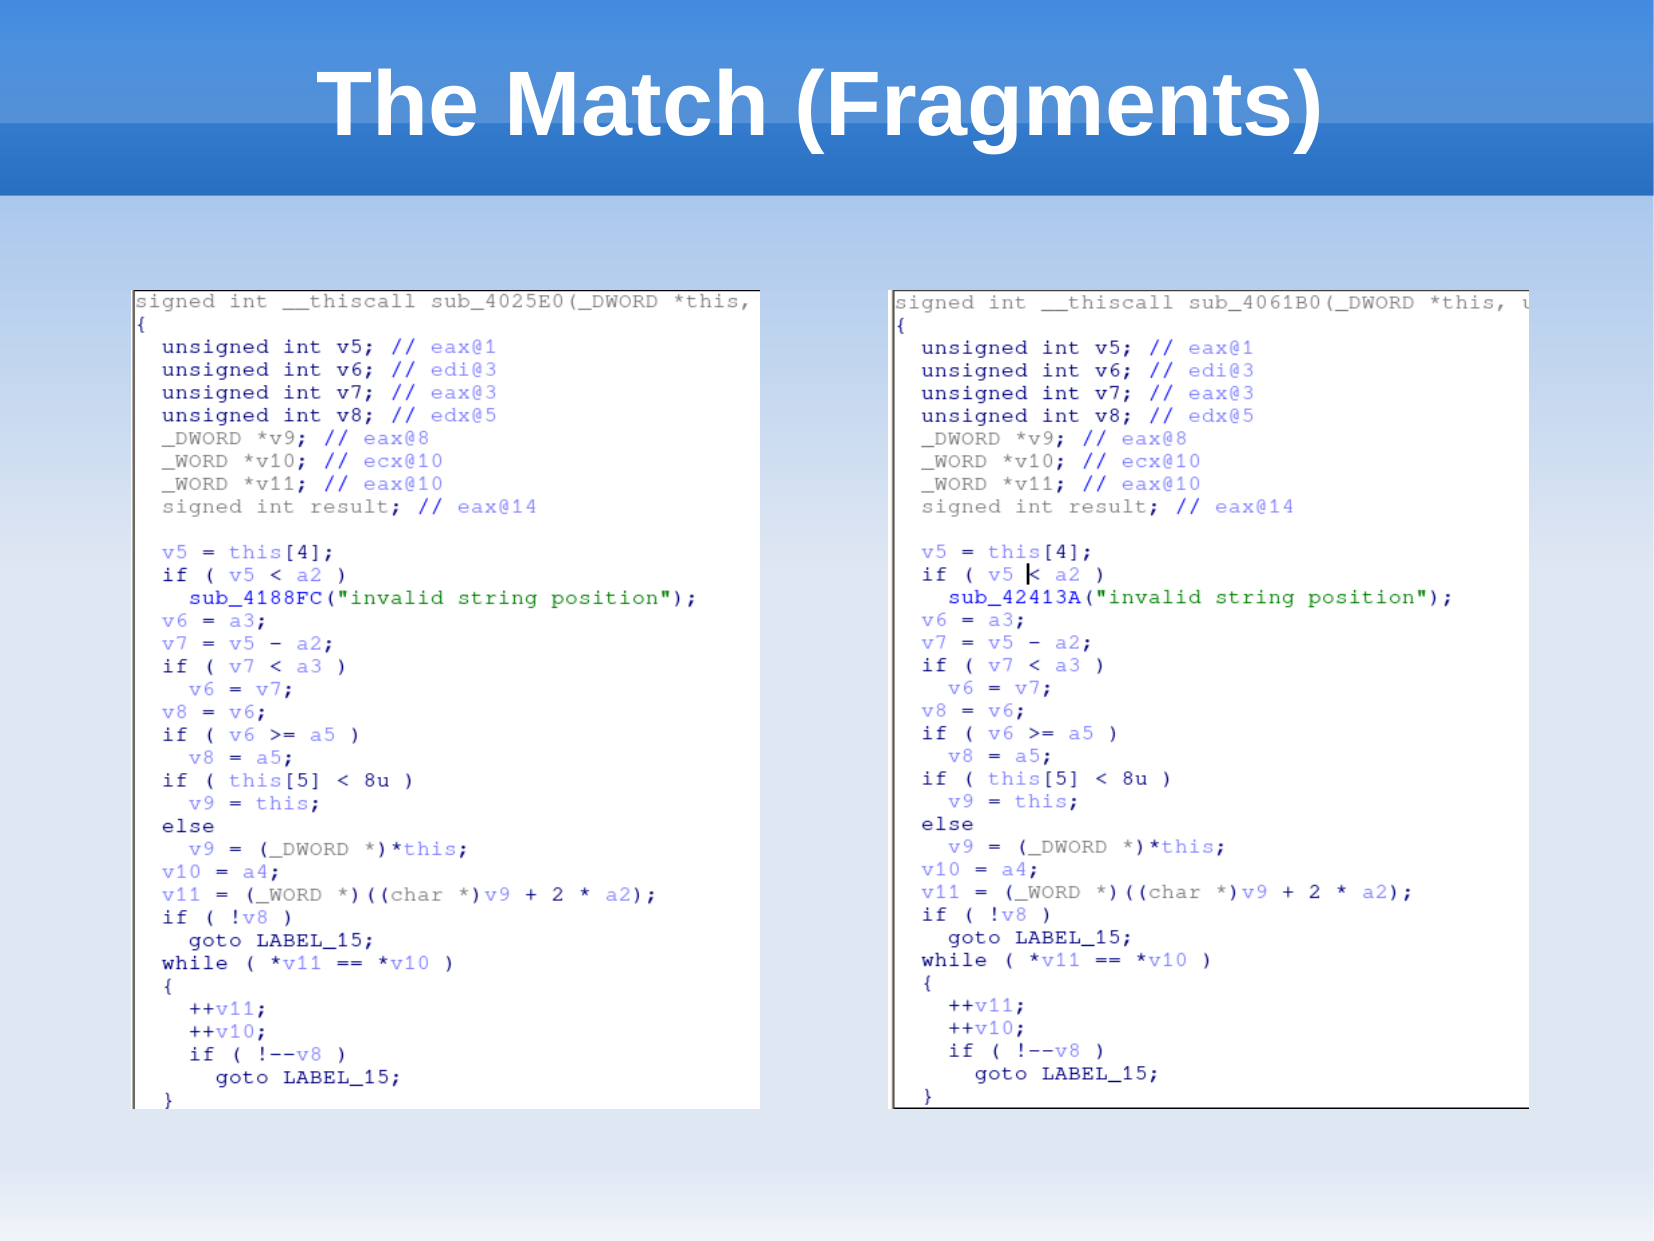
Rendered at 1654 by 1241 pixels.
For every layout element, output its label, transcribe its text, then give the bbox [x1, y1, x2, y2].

picture [0, 0, 1654, 1241]
title The Match (Fragments) [76, 0, 1565, 208]
